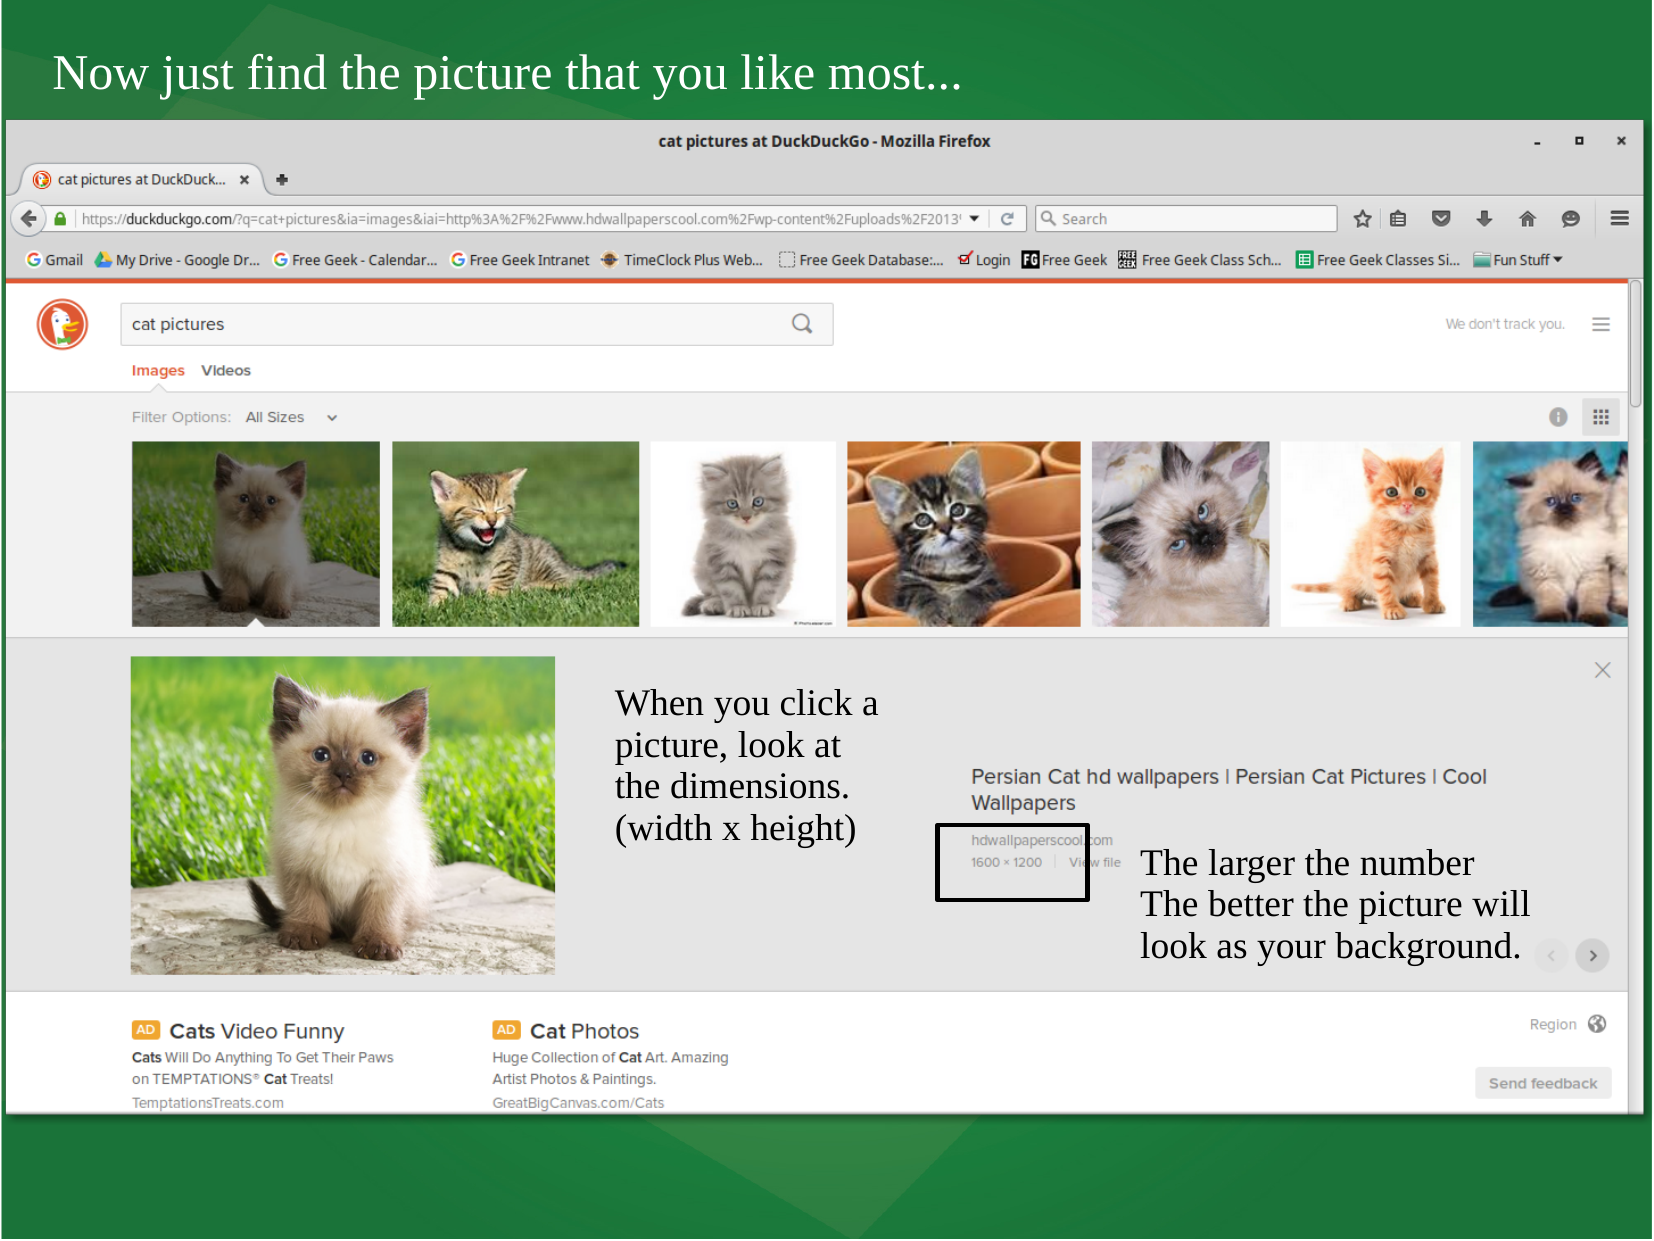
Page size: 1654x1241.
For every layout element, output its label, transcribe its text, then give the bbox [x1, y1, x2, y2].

text_box [937, 825, 1088, 901]
text_box When you click a picture, look at the dimensions. (width x height) [600, 675, 901, 857]
text_box The larger the number The better the picture will look as your background. [1125, 834, 1547, 975]
picture [0, 0, 1654, 1241]
text_box Now just find the picture that you like most... [37, 37, 1163, 109]
